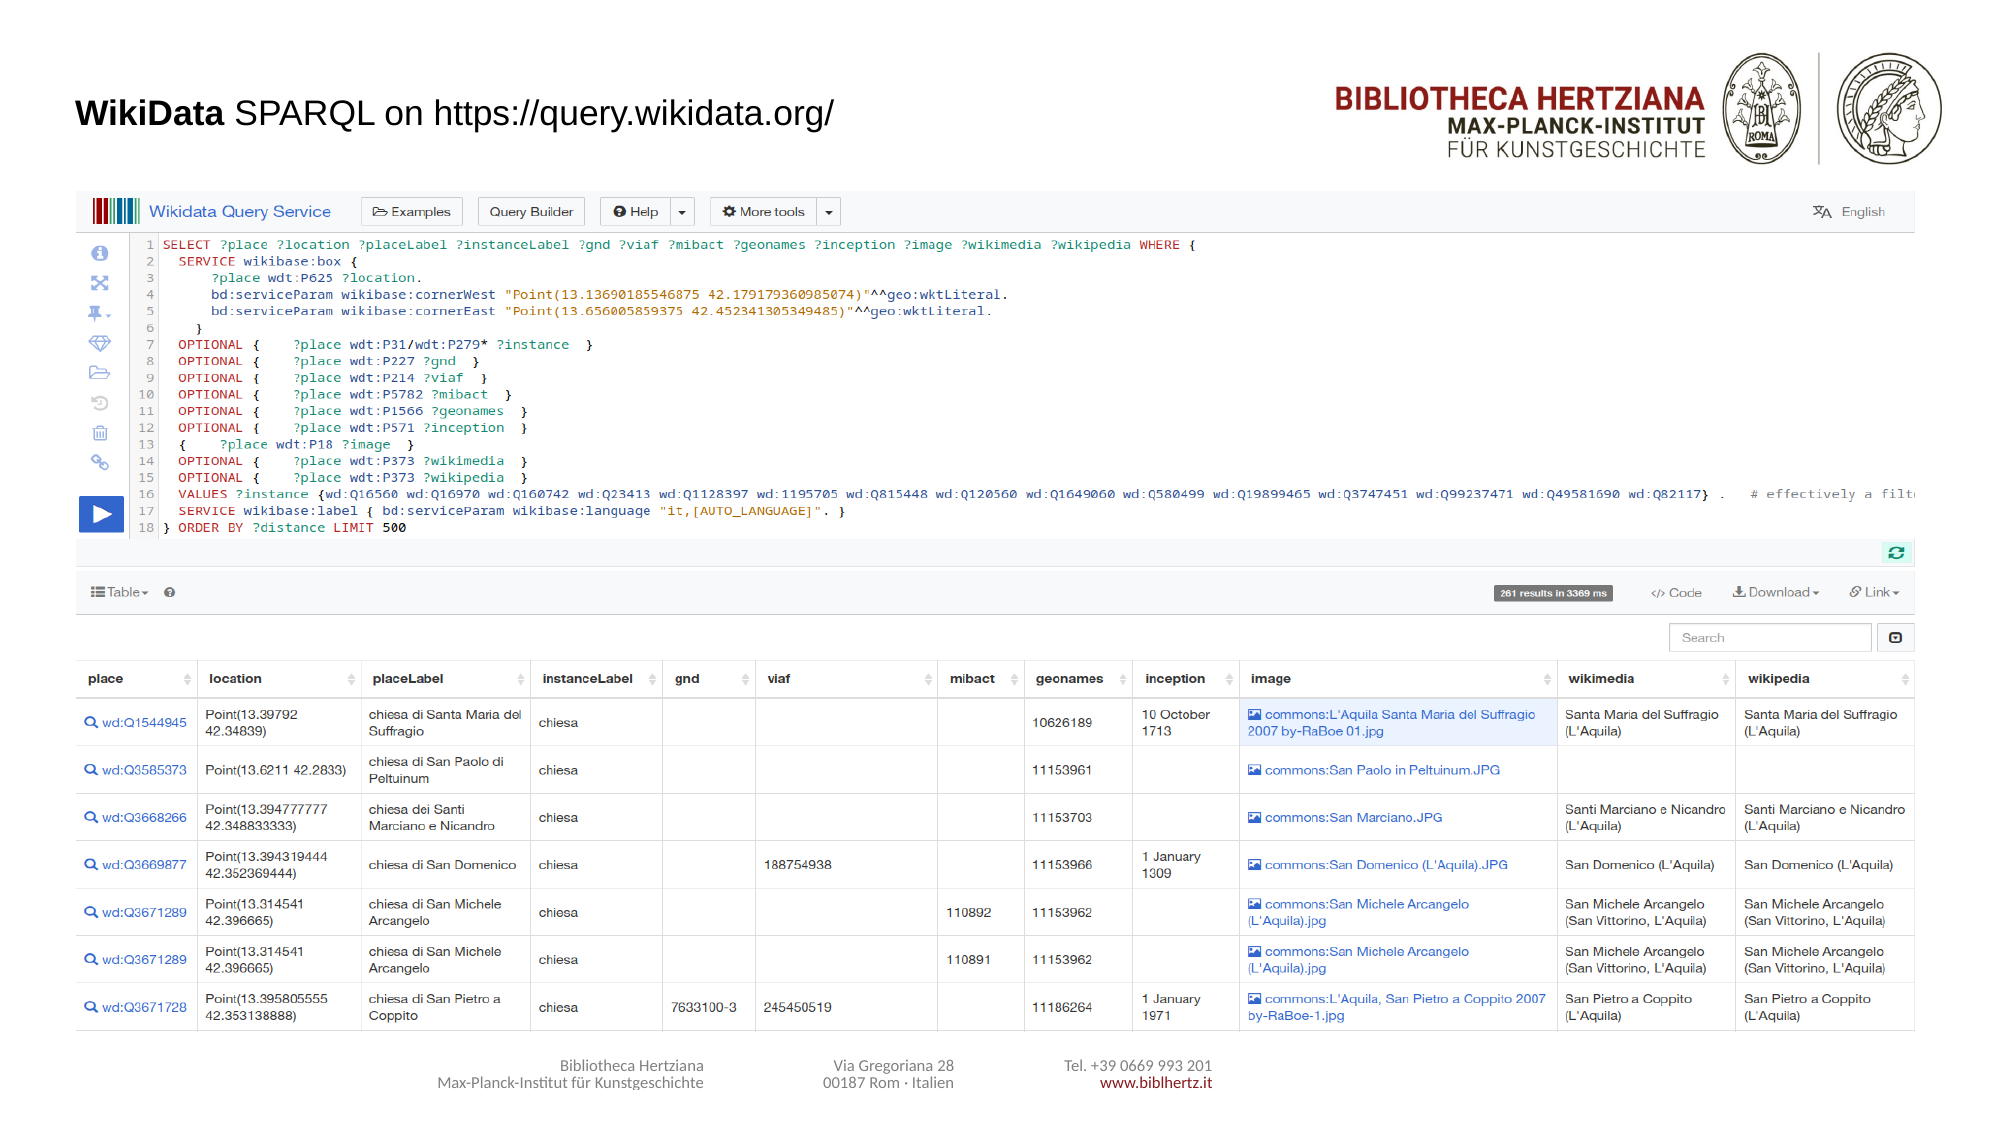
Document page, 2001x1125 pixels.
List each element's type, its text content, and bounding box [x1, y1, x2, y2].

picture [1237, 37, 1951, 182]
picture [76, 191, 1915, 1032]
title WikiData SPARQL on https://query.wikidata.org/ [75, 75, 1276, 150]
